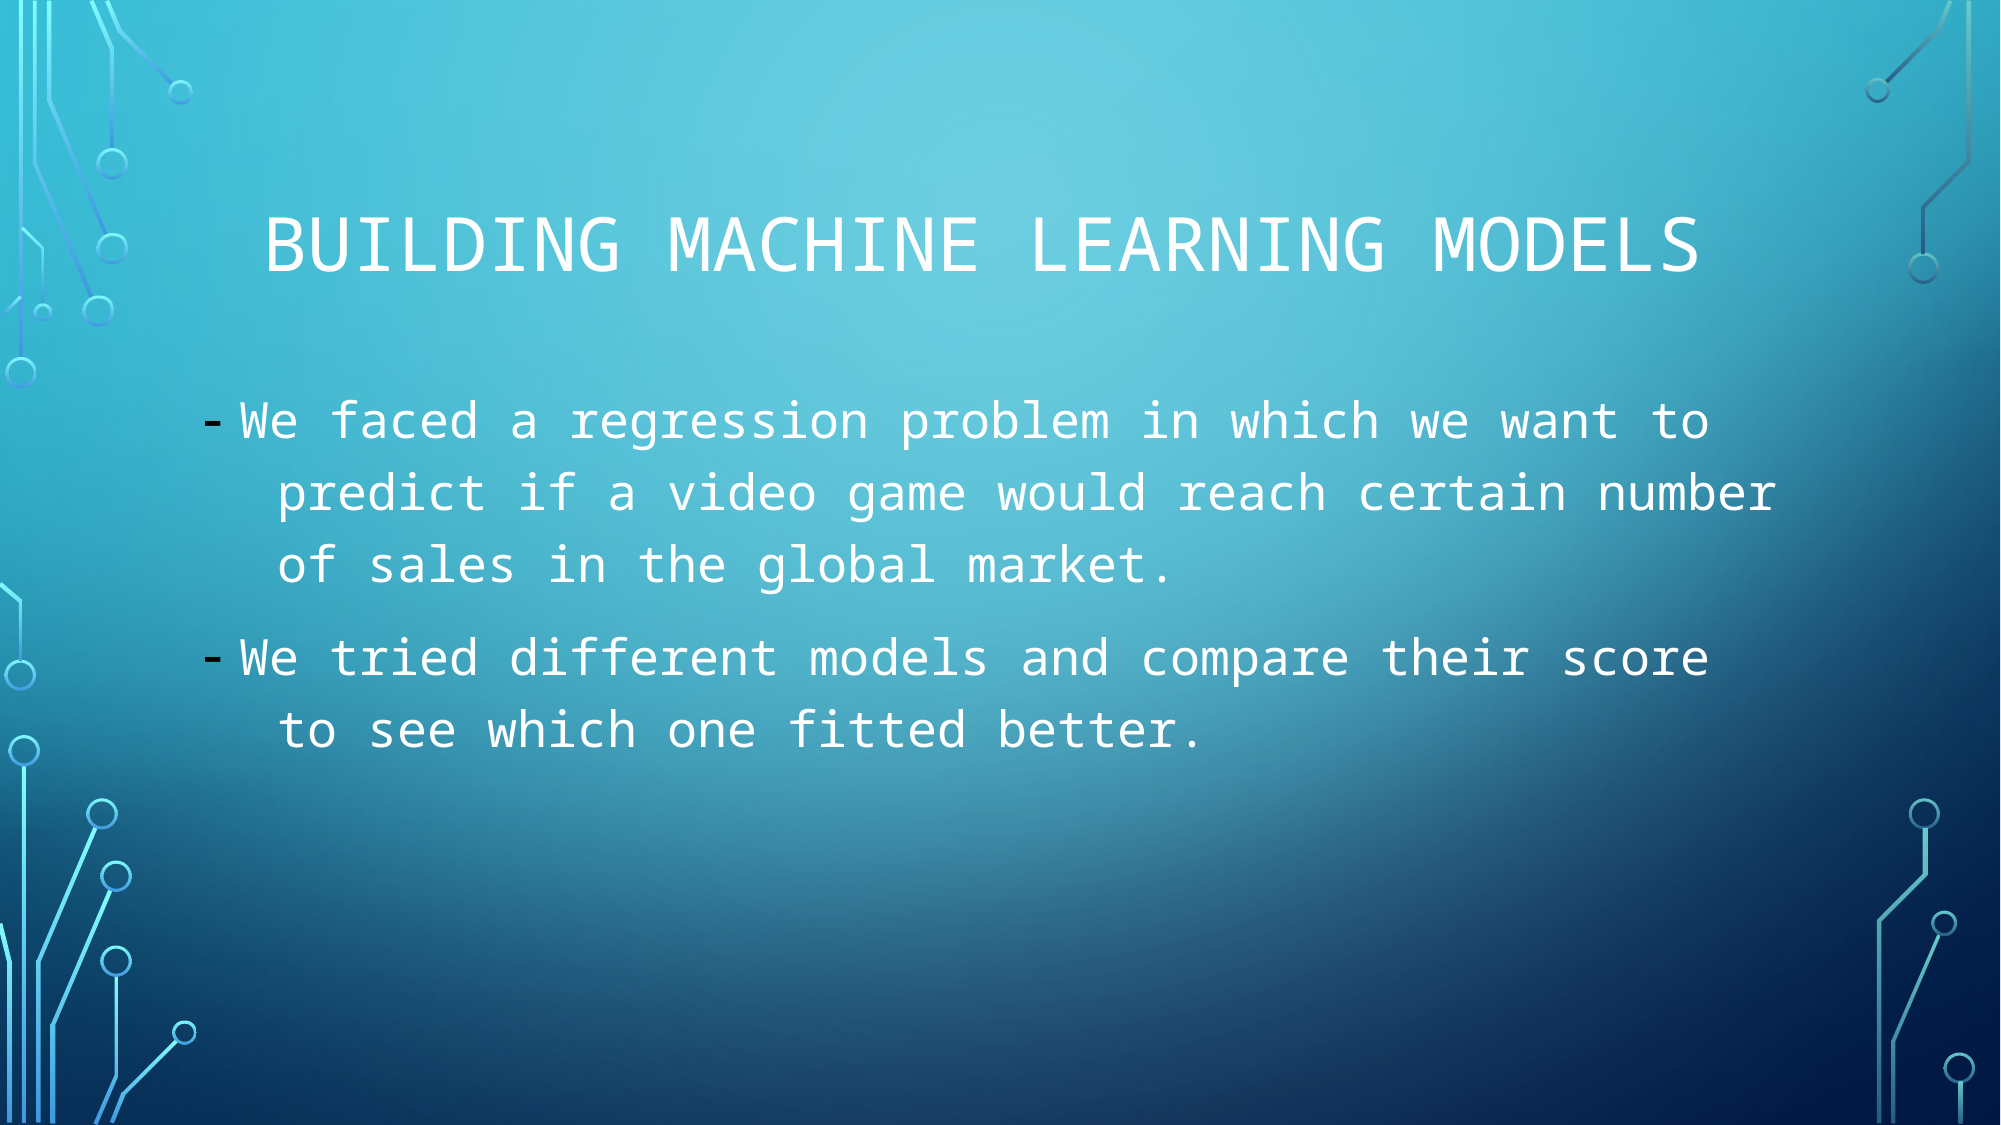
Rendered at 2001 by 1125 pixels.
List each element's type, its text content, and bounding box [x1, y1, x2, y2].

title Building machine learning models [247, 126, 1752, 369]
list We faced a regression problem in which we want to predict if a video game would reach certain number of sales in the global market. We tried different models and compare their score to see which one fitted better. [187, 369, 1813, 951]
